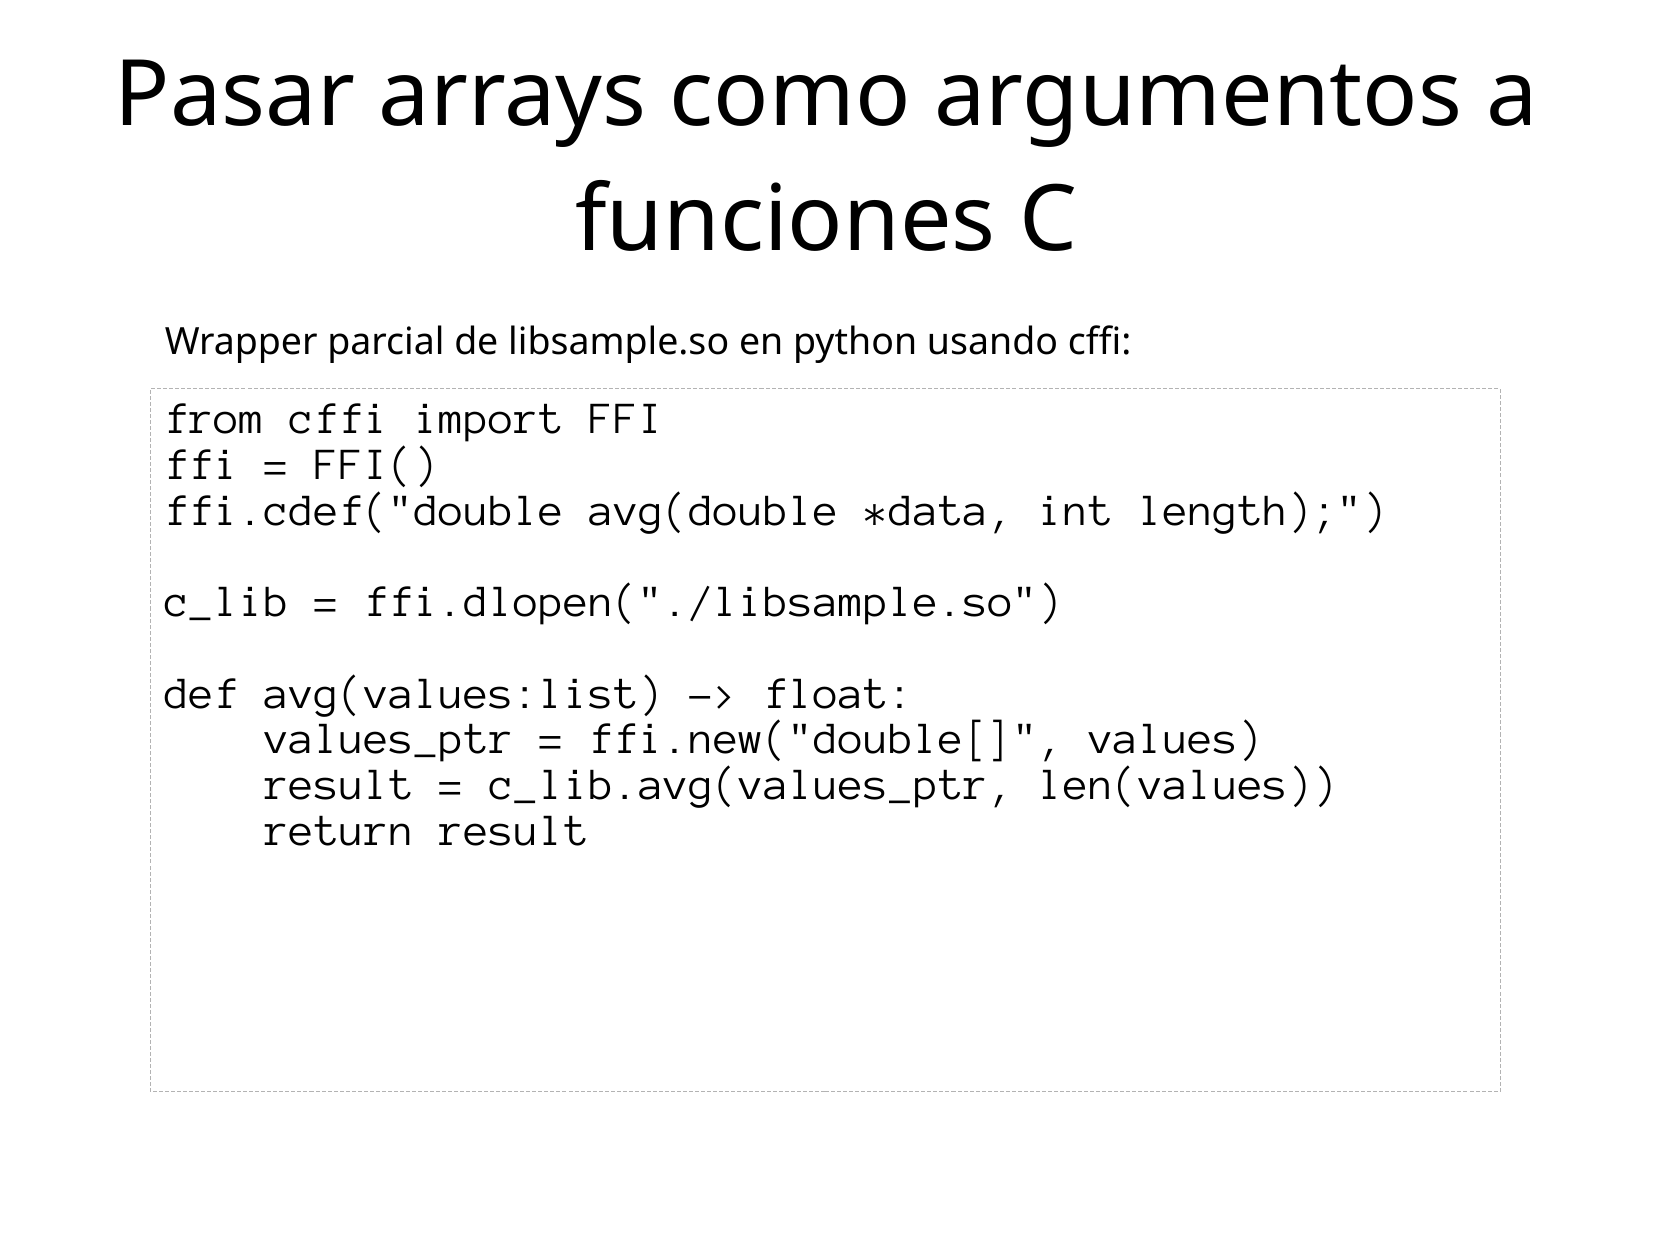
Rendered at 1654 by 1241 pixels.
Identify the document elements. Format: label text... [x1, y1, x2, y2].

title Pasar arrays como argumentos a funciones C [82, 45, 1571, 261]
text_box Wrapper parcial de libsample.so en python usando cffi: [150, 307, 1061, 367]
text_box from cffi import FFI ffi = FFI() ffi.cdef("double avg(double *data, int length);") c_lib = ffi.dlopen("./libsample.so") def avg(values:list) -> float: values_ptr = ffi.new("double[]", values) result = c_lib.avg(values_ptr, len(values)) return result [150, 388, 1501, 862]
